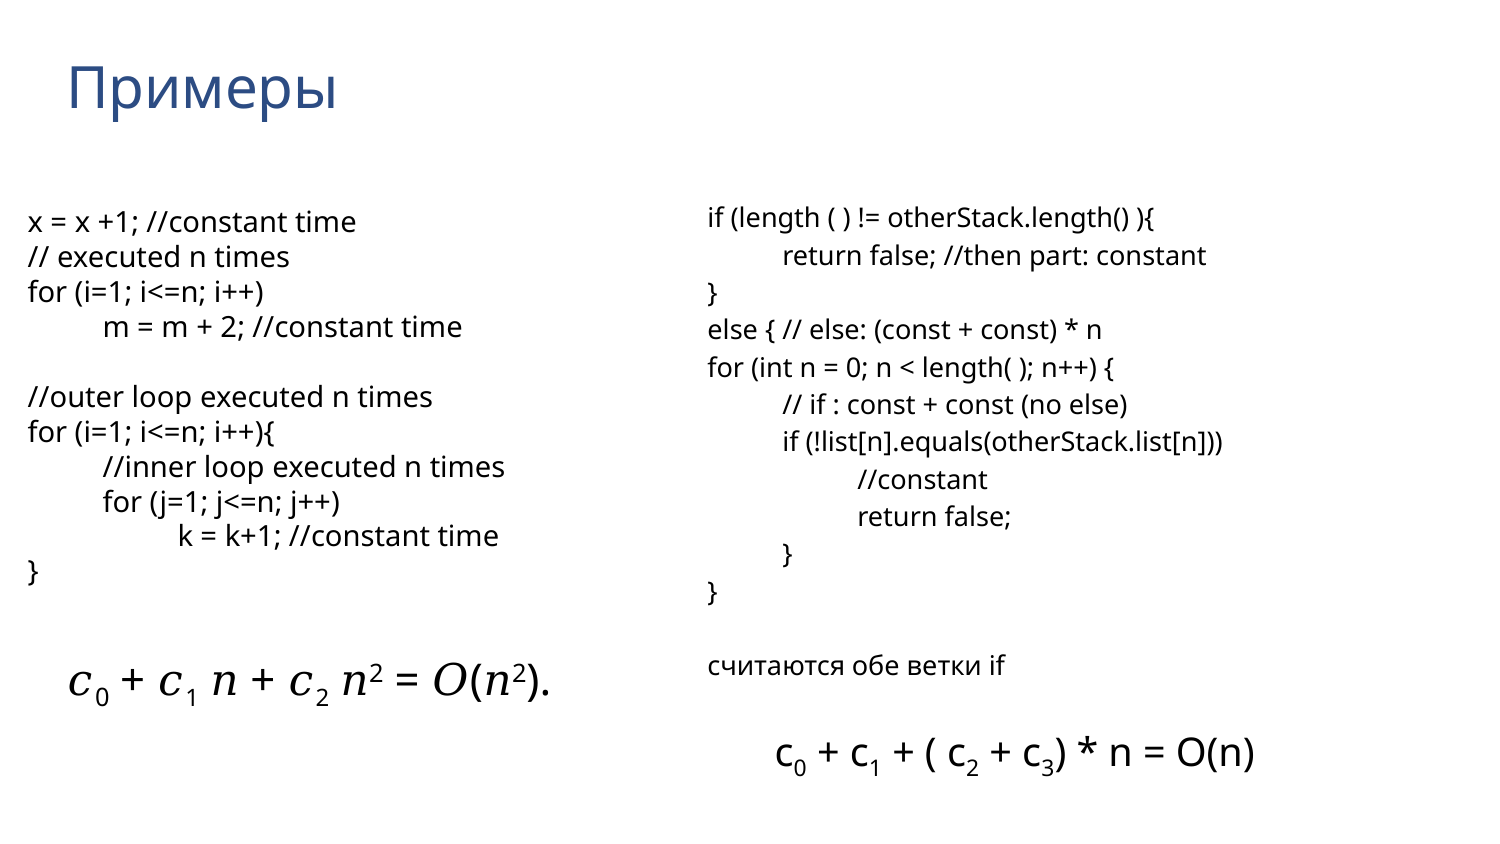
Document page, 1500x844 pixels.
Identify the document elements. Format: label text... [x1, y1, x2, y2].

text_box c0 + c1 + ( c2 + c3) * n = O(n) [759, 704, 1429, 797]
list x = x +1; //constant time // executed n times for (i=1; i<=n; i++) m = m + 2; //constant time //outer loop executed n times for (i=1; i<=n; i++){ //inner loop executed n times for (j=1; j<=n; j++) k = k+1; //constant time } [12, 188, 692, 562]
list if (length ( ) != otherStack.length() ){ return false; //then part: constant } else { // else: (const + const) * n for (int n = 0; n < length( ); n++) { // if : const + const (no else) if (!list[n].equals(otherStack.list[n])) //constant return false; } } считаются обе ветки if [692, 180, 1449, 562]
title Примеры [51, 35, 1449, 130]
text_box 𝑐0 + 𝑐1 𝑛 + 𝑐2 𝑛2 = 𝑂(𝑛2). [51, 636, 586, 727]
